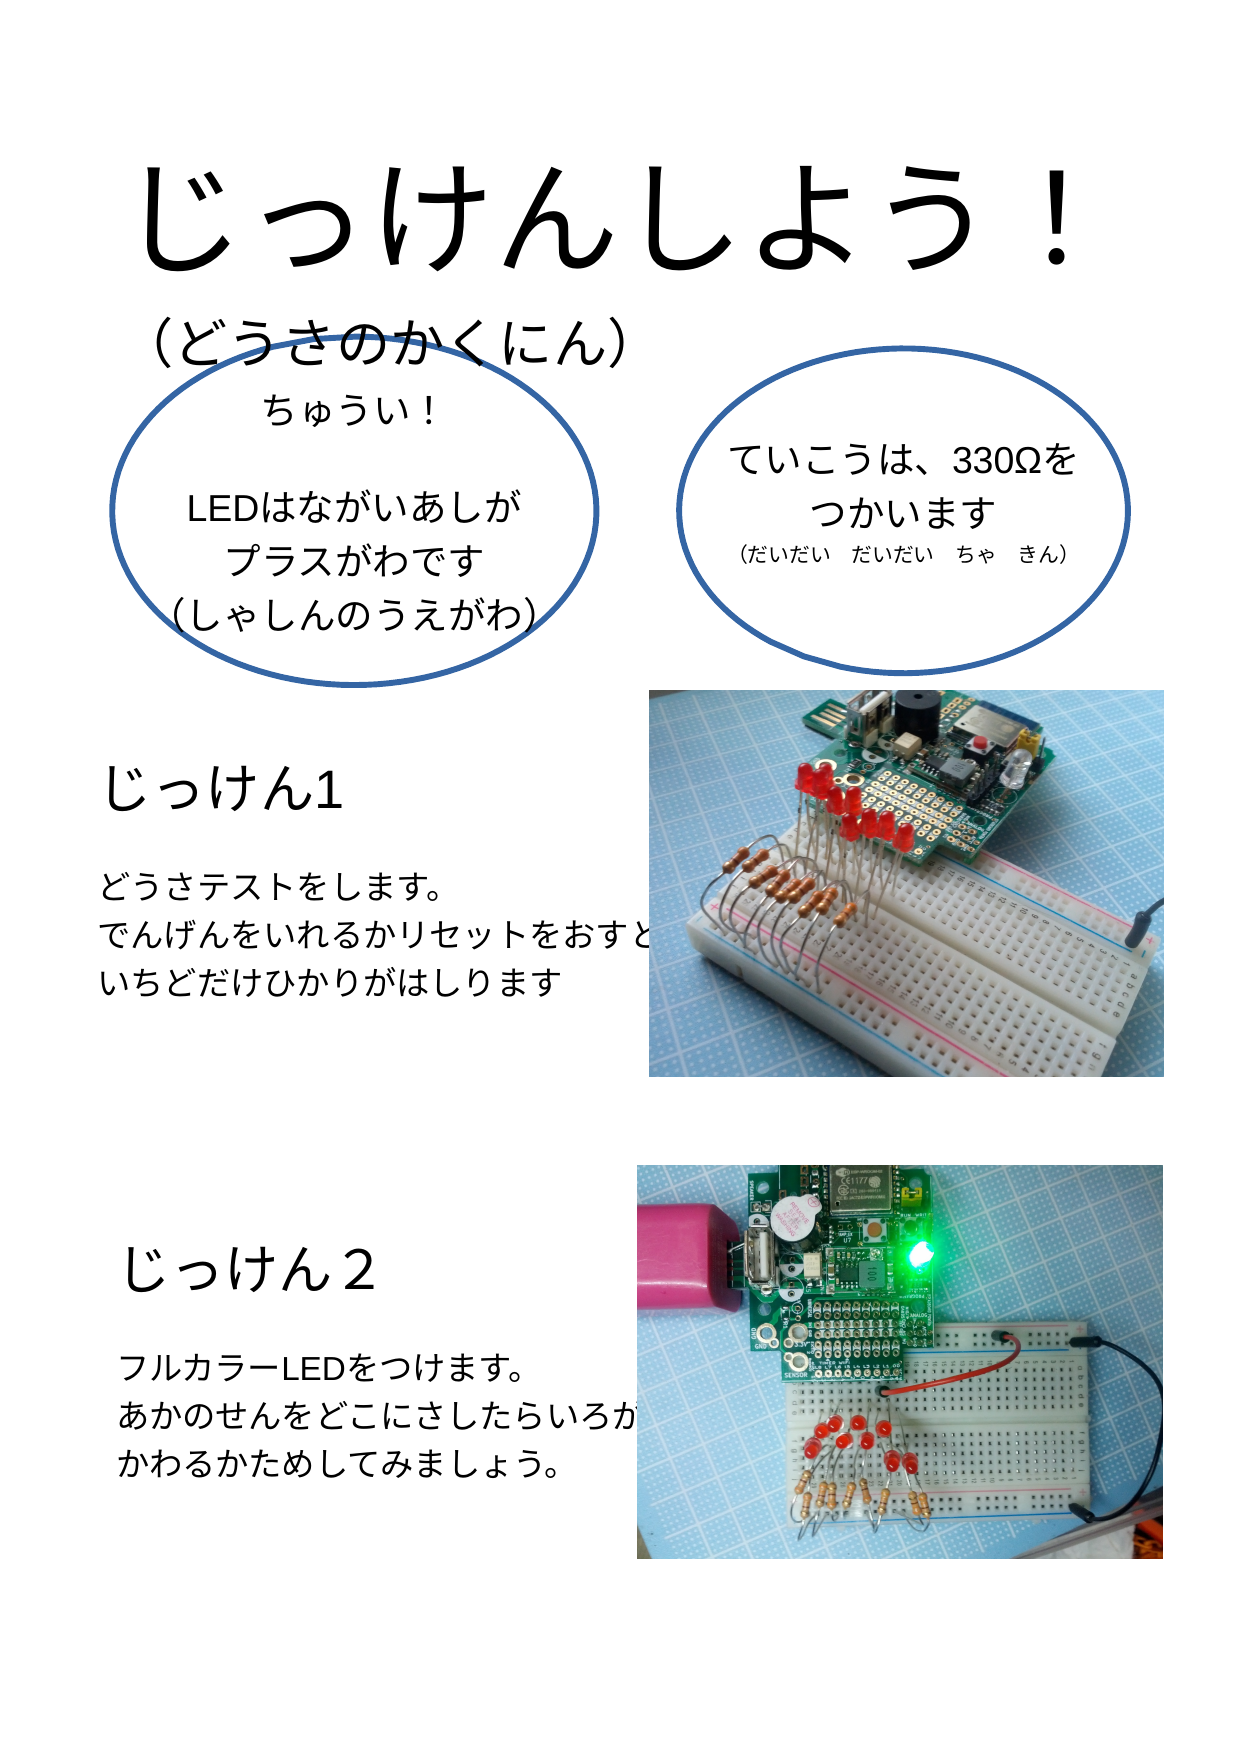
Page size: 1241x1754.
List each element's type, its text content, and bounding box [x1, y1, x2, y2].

text_box じっけんしよう！ １ （どうさのかくにん） [104, 112, 1105, 307]
text_box [59, 547, 1188, 1245]
text_box じっけん２ フルカラーLEDをつけます。 あかのせんをどこにさしたらいろが かわるかためしてみましょう。 [101, 1218, 604, 1459]
picture [649, 690, 1164, 1077]
text_box ちゅうい！ LEDはながいあしが プラスがわです （しゃしんのうえがわ） [112, 336, 597, 686]
text_box じっけん1 どうさテストをします。 でんげんをいれるかリセットをおすと いちどだけひかりがはしります [82, 738, 605, 947]
picture [637, 1165, 1163, 1560]
text_box ていこうは、330Ωを つかいます （だいだい だいだい ちゃ きん） [679, 348, 1128, 674]
